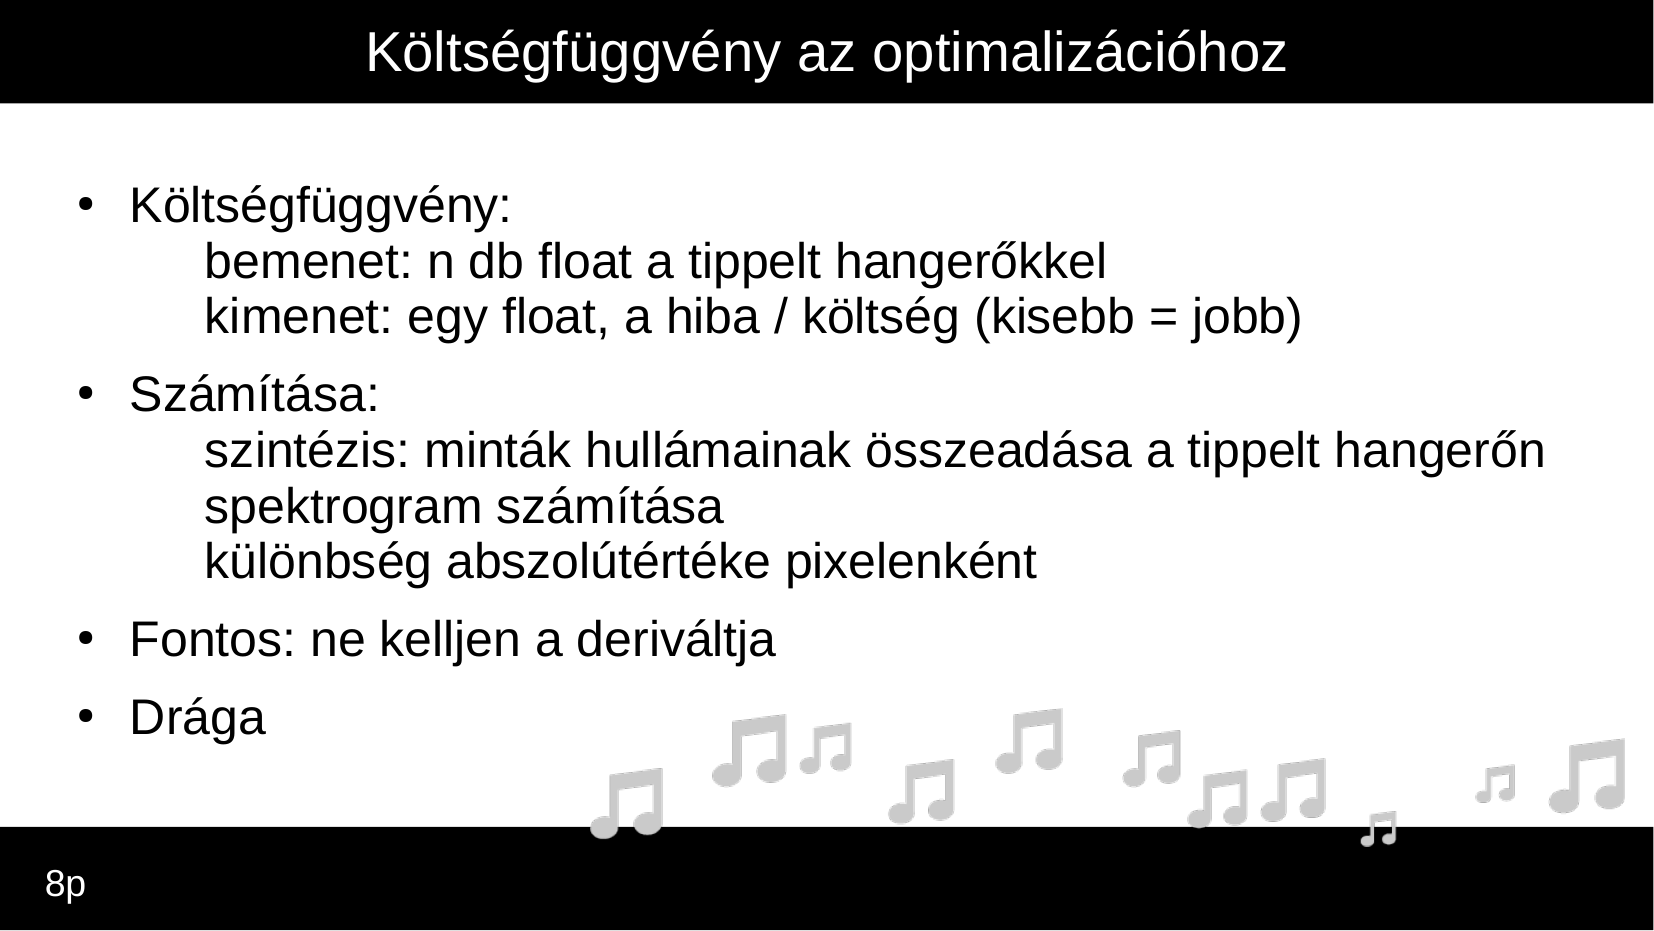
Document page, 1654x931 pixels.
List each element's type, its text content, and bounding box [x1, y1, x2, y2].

text_box 8p [30, 855, 106, 912]
title Költségfüggvény az optimalizációhoz [59, 6, 1595, 98]
list Költségfüggvény: bemenet: n db float a tippelt hangerőkkel kimenet: egy float, a hiba / költség (kisebb = jobb) Számítása: szintézis: minták hullámainak összeadása a tippelt hangerőn spektrogram számítása különbség abszolútértéke pixelenként Fontos: ne kelljen a deriváltja Drága [59, 177, 1595, 768]
